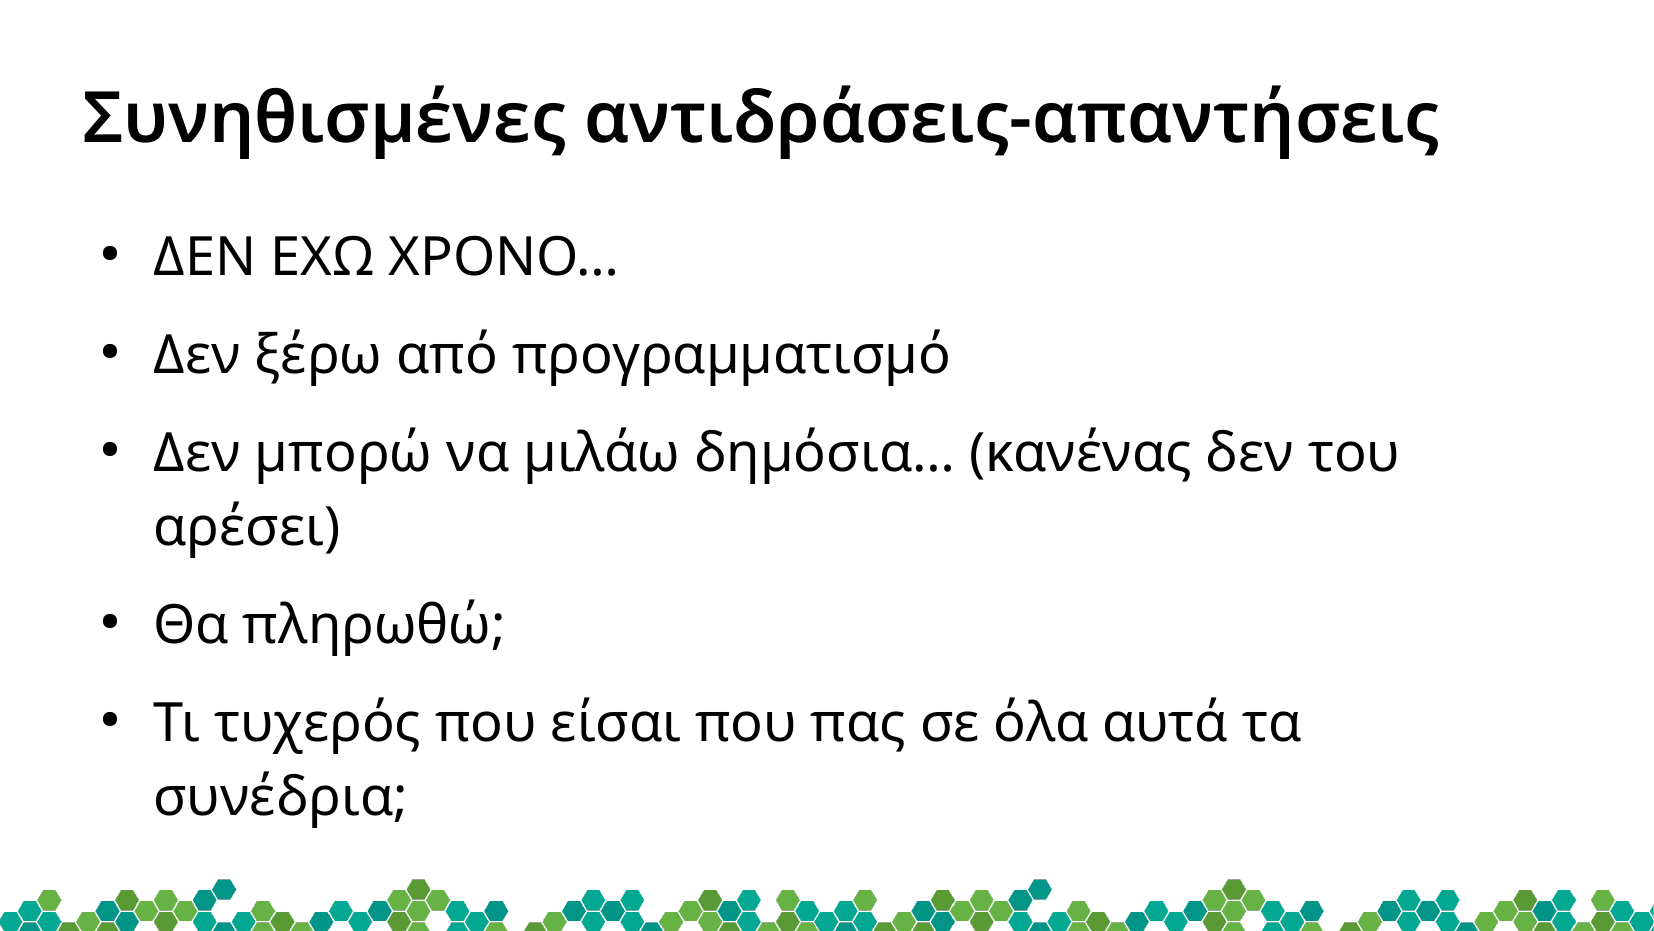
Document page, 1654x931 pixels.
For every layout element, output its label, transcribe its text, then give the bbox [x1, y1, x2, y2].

picture [0, 871, 1654, 931]
list ΔΕΝ ΕΧΩ ΧΡΟΝΟ… Δεν ξέρω από προγραμματισμό Δεν μπορώ να μιλάω δημόσια… (κανένας δεν του αρέσει) Θα πληρωθώ; Τι τυχερός που είσαι που πας σε όλα αυτά τα συνέδρια; [82, 217, 1571, 855]
title Συνηθισμένες αντιδράσεις-απαντήσεις [82, 32, 1571, 198]
